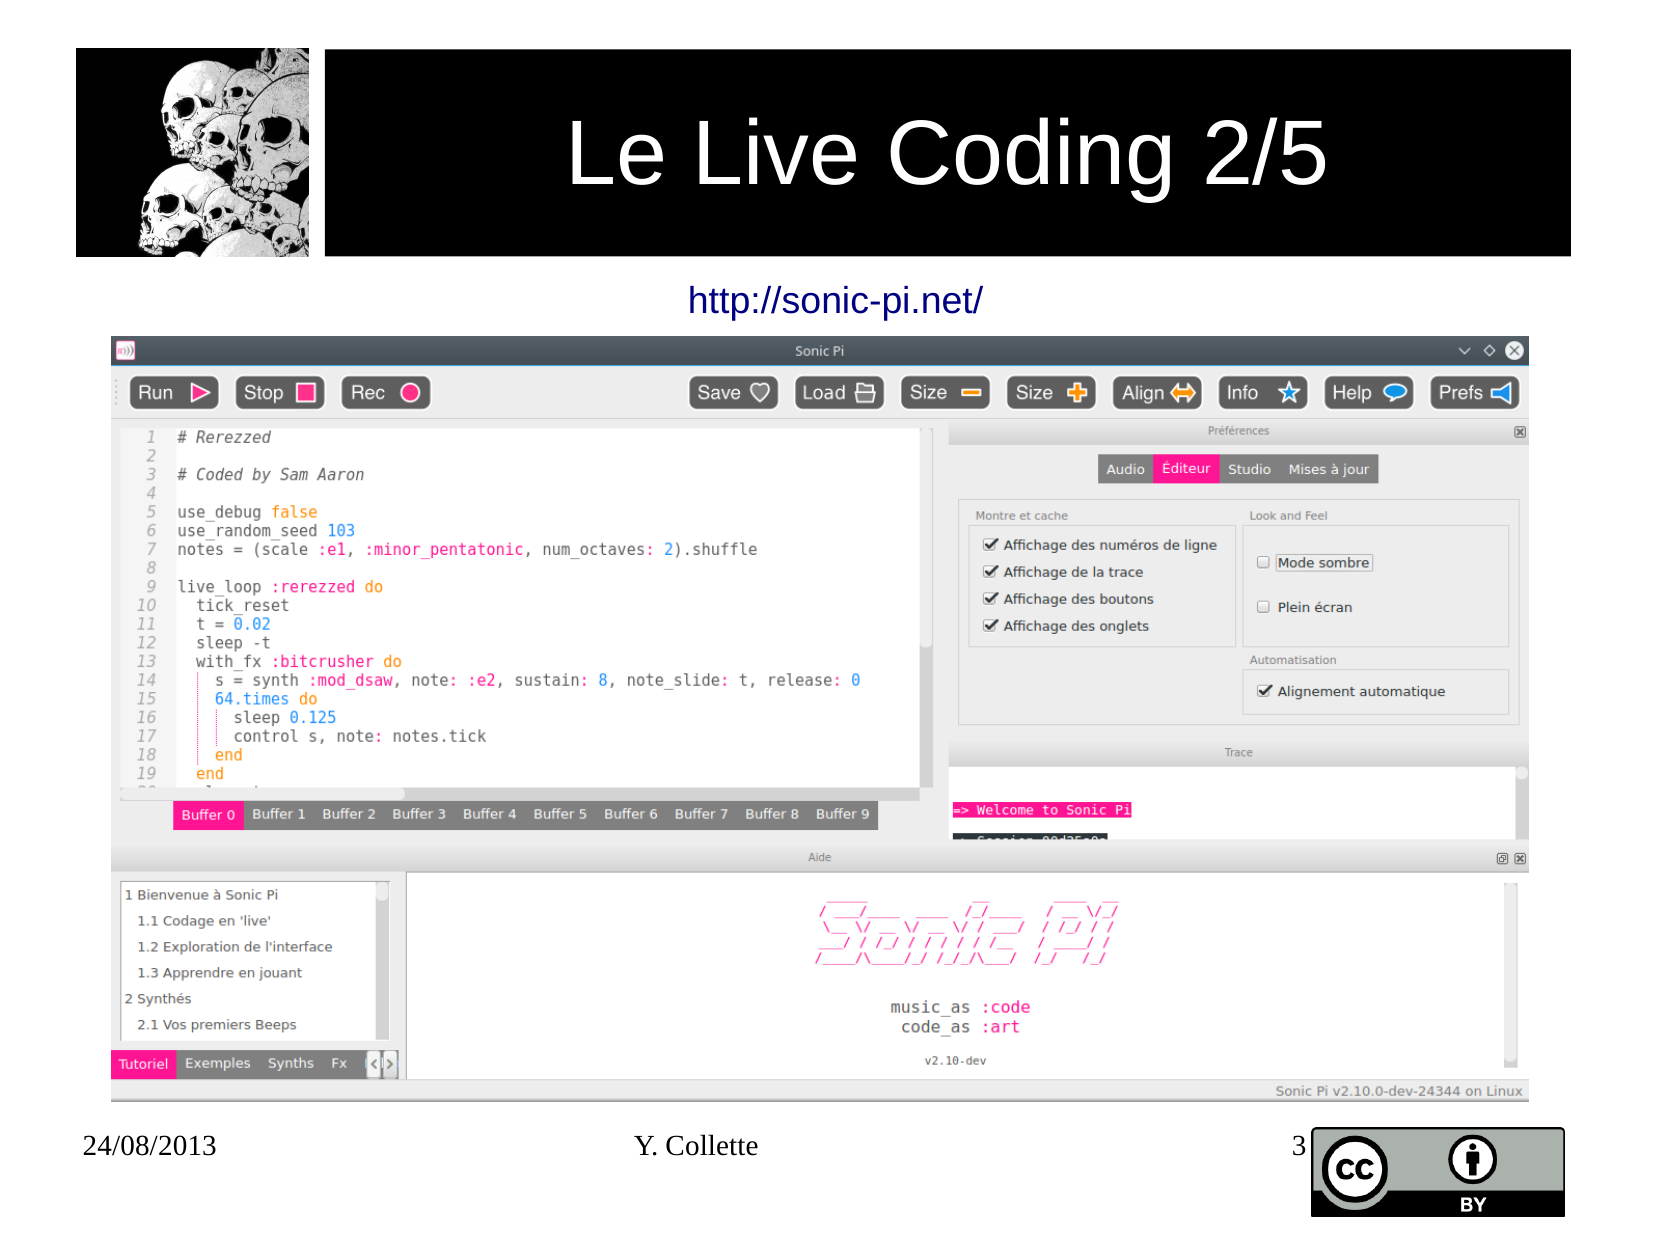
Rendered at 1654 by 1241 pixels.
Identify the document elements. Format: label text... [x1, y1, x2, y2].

title Le Live Coding 2/5 [324, 49, 1571, 257]
picture [1311, 1127, 1565, 1217]
text_box http://sonic-pi.net/ [673, 271, 1004, 329]
picture [76, 48, 309, 257]
picture [111, 336, 1529, 1102]
